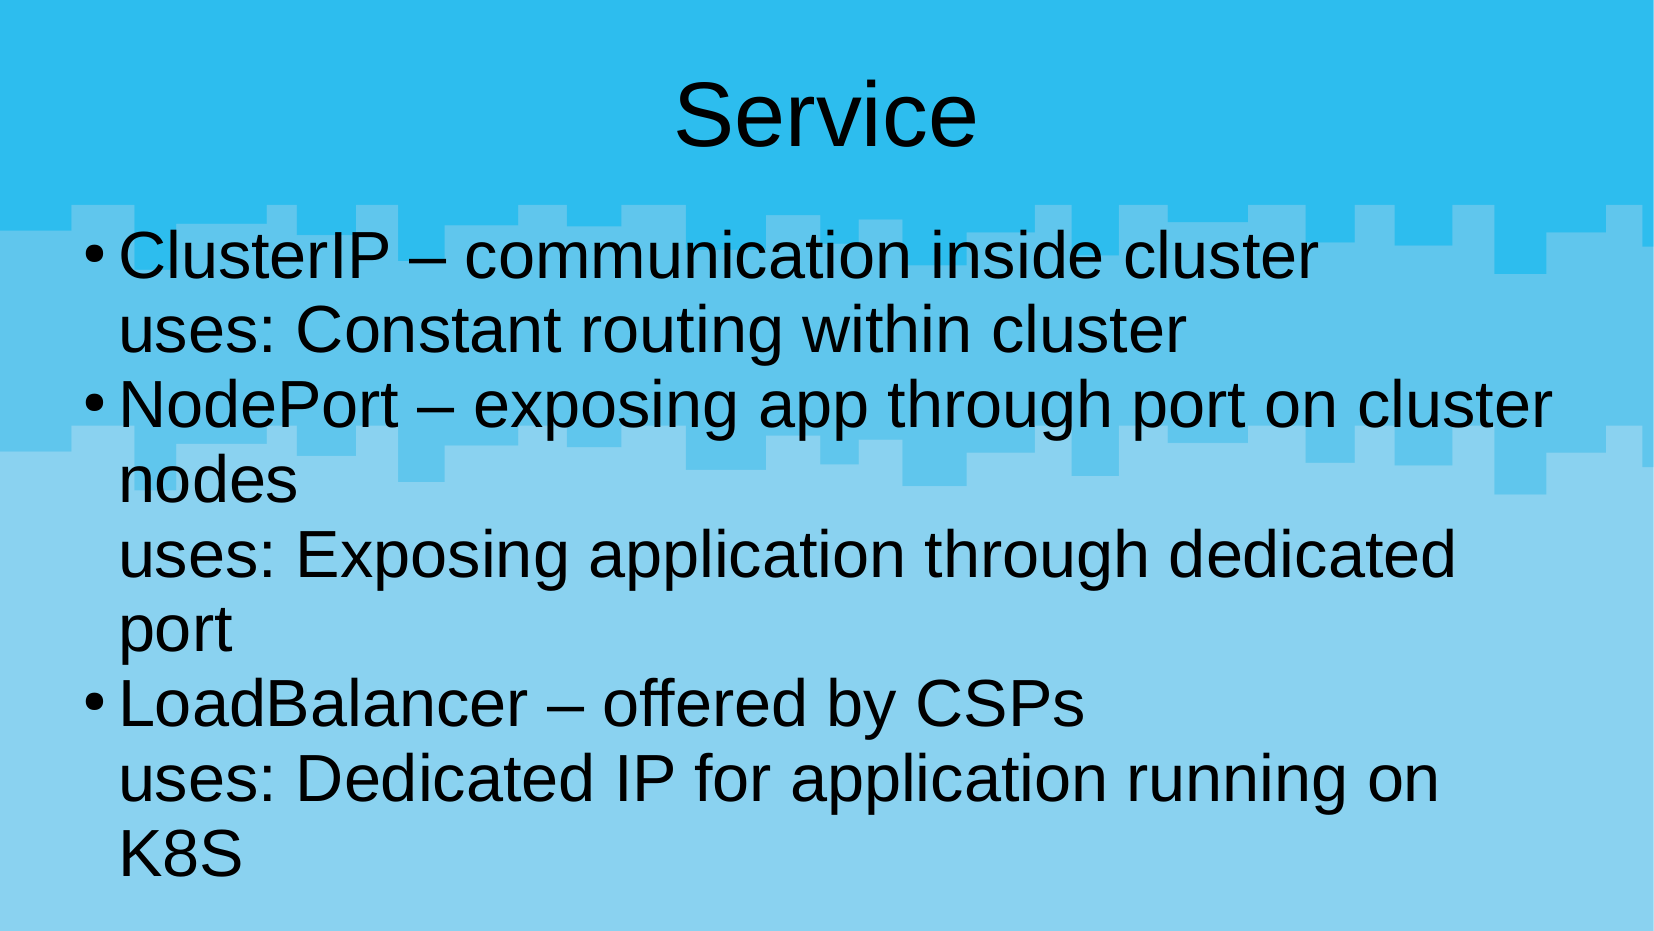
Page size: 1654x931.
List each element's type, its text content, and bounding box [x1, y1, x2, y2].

title Service [82, 37, 1571, 193]
picture [0, 0, 1654, 931]
subtitle ClusterIP – communication inside cluster uses: Constant routing within cluster NodePort – exposing app through port on cluster nodes uses: Exposing application through dedicated port LoadBalancer – offered by CSPs uses: Dedicated IP for application running on K8S [82, 217, 1571, 891]
